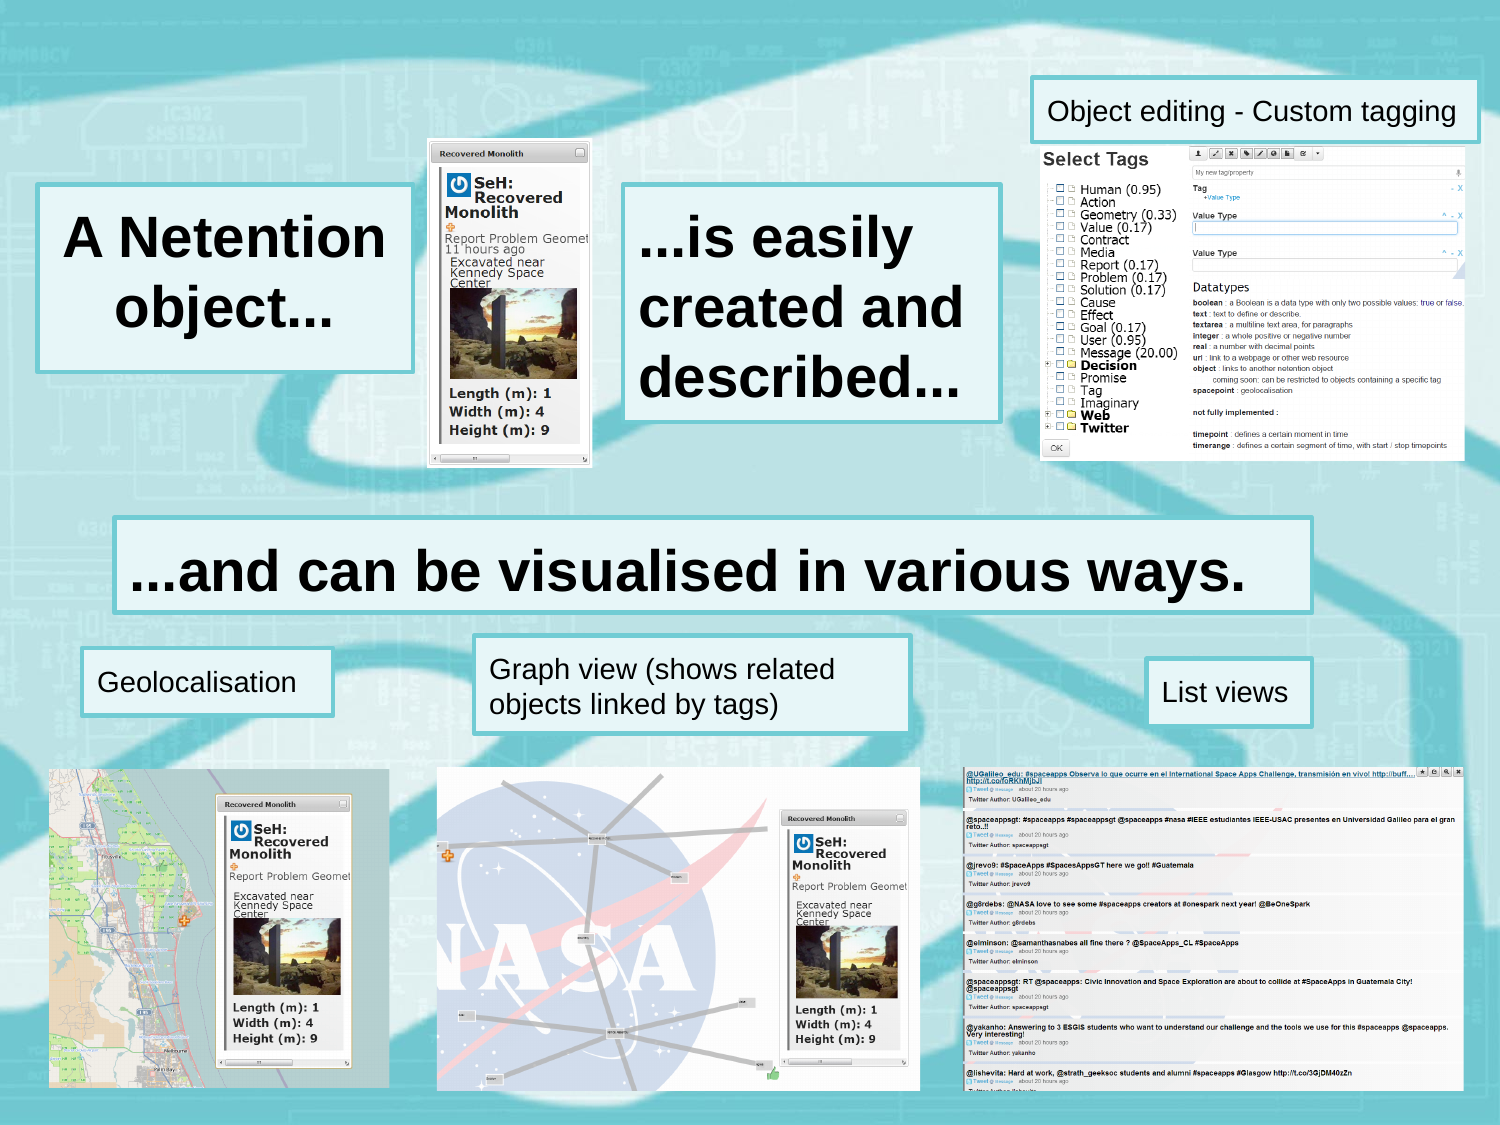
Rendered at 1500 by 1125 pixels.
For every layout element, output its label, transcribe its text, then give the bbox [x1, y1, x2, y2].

text_box List views [1146, 658, 1312, 727]
text_box Object editing - Custom tagging [1032, 77, 1480, 143]
text_box A Netention object... [37, 184, 413, 372]
text_box [0, 0, 1500, 1125]
text_box Geolocalisation [82, 648, 334, 716]
text_box Graph view (shows related objects linked by tags) [474, 635, 911, 734]
text_box ...is easily created and described... [623, 184, 1001, 423]
text_box ...and can be visualised in various ways. [114, 517, 1312, 613]
